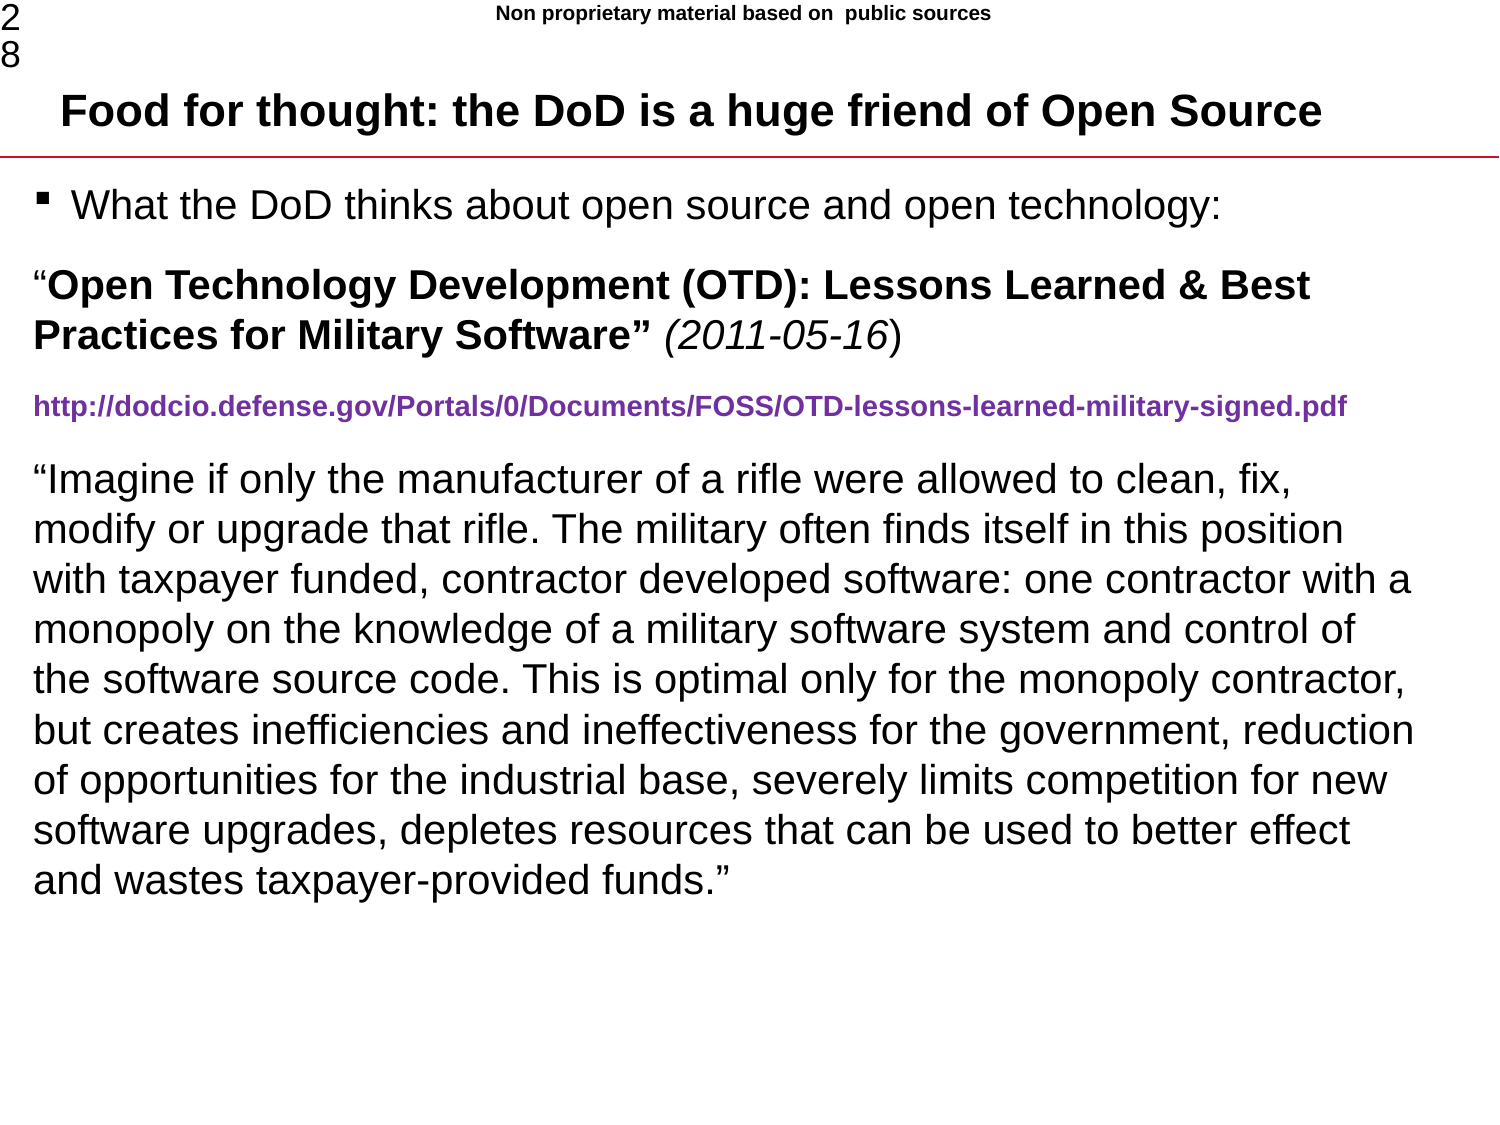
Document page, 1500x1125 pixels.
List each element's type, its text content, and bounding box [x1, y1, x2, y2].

title Food for thought: the DoD is a huge friend of Open Source [45, 29, 1342, 143]
list What the DoD thinks about open source and open technology: “Open Technology Development (OTD): Lessons Learned & Best Practices for Military Software” (2011-05-16) http://dodcio.defense.gov/Portals/0/Documents/FOSS/OTD-lessons-learned-military-signed.pdf “Imagine if only the manufacturer of a rifle were allowed to clean, fix, modify or upgrade that rifle. The military often finds itself in this position with taxpayer funded, contractor developed software: one contractor with a monopoly on the knowledge of a military software system and control of the software source code. This is optimal only for the monopoly contractor, but creates inefficiencies and ineffectiveness for the government, reduction of opportunities for the industrial base, severely limits competition for new software upgrades, depletes resources that can be used to better effect and wastes taxpayer-provided funds.” [18, 170, 1441, 1011]
